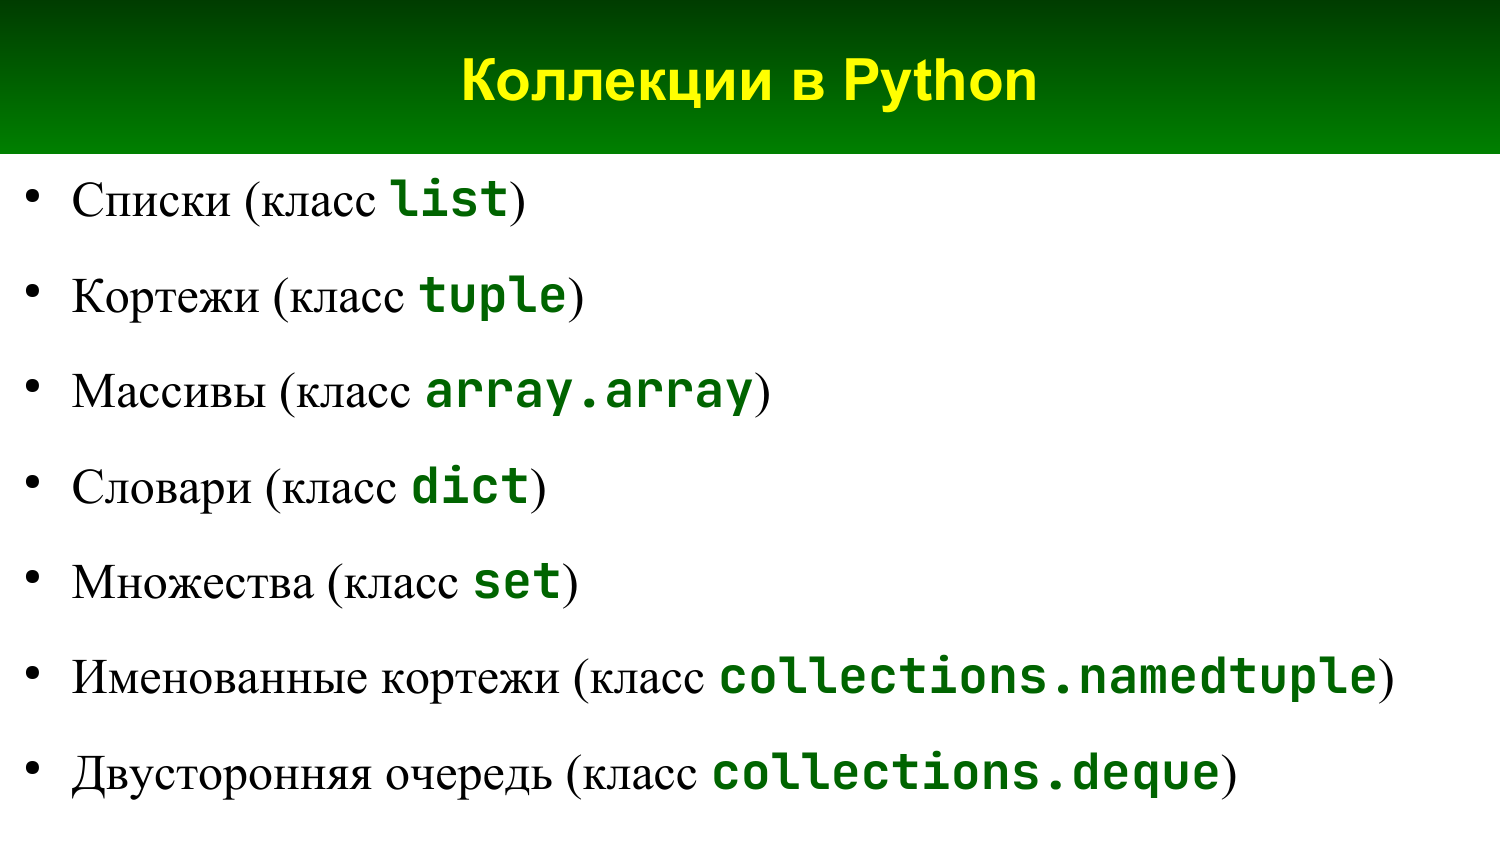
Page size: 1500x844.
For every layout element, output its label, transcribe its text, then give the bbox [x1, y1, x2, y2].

text_box Списки (класс list) Кортежи (класс tuple) Массивы (класс array.array) Словари (класс dict) Множества (класс set) Именованные кортежи (класс collections.namedtuple) Двусторонняя очередь (класс collections.deque) [23, 159, 1477, 833]
title Коллекции в Python [75, 11, 1426, 142]
